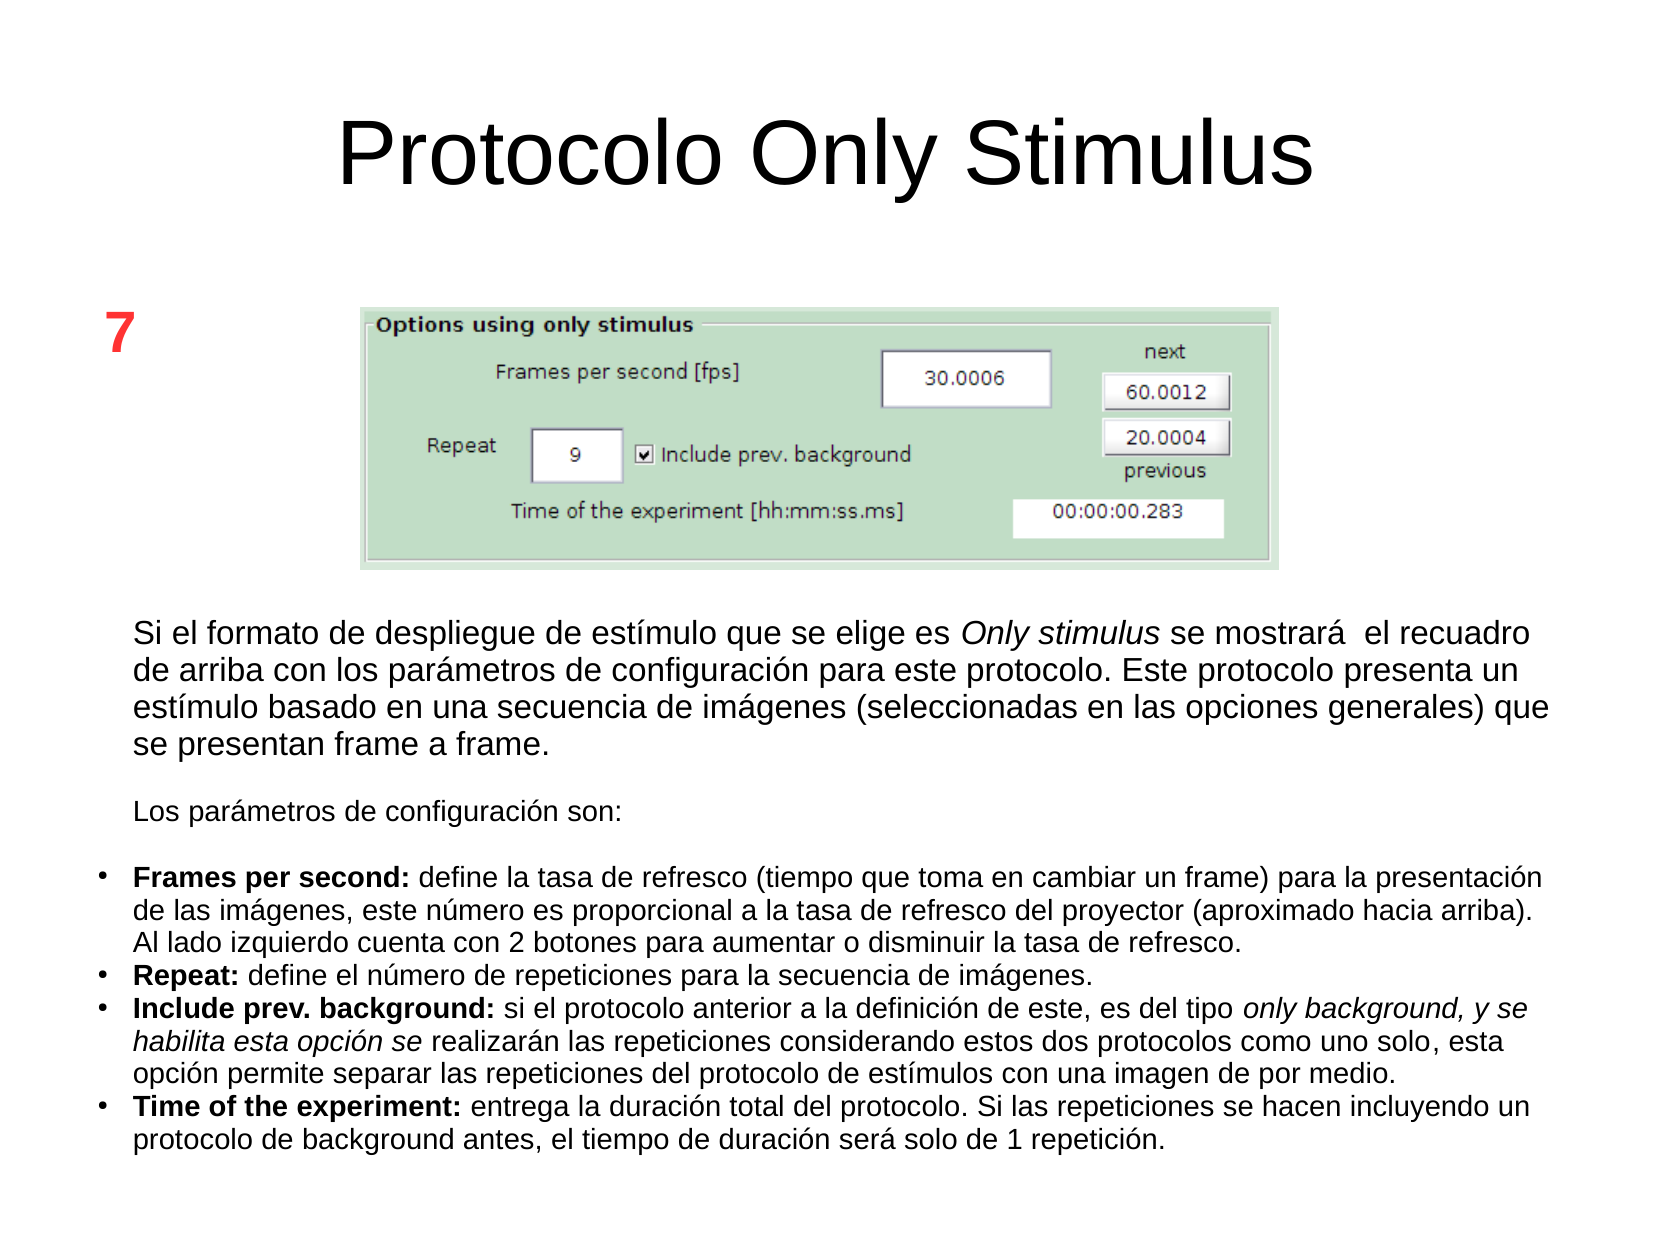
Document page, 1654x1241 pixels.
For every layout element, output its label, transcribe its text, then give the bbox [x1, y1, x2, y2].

text_box 7 [90, 292, 151, 373]
text_box Si el formato de despliegue de estímulo que se elige es Only stimulus se mostrará el recuadro de arriba con los parámetros de configuración para este protocolo. Este protocolo presenta un estímulo basado en una secuencia de imágenes (seleccionadas en las opciones generales) que se presentan frame a frame. Los parámetros de configuración son: Frames per second: define la tasa de refresco (tiempo que toma en cambiar un frame) para la presentación de las imágenes, este número es proporcional a la tasa de refresco del proyector (aproximado hacia arriba). Al lado izquierdo cuenta con 2 botones para aumentar o disminuir la tasa de refresco. Repeat: define el número de repeticiones para la secuencia de imágenes. Include prev. background: si el protocolo anterior a la definición de este, es del tipo only background, y se habilita esta opción se realizarán las repeticiones considerando estos dos protocolos como uno solo, esta opción permite separar las repeticiones del protocolo de estímulos con una imagen de por medio. Time of the experiment: entrega la duración total del protocolo. Si las repeticiones se hacen incluyendo un protocolo de background antes, el tiempo de duración será solo de 1 repetición. [82, 606, 1571, 1165]
title Protocolo Only Stimulus [82, 49, 1571, 257]
picture [360, 307, 1279, 571]
